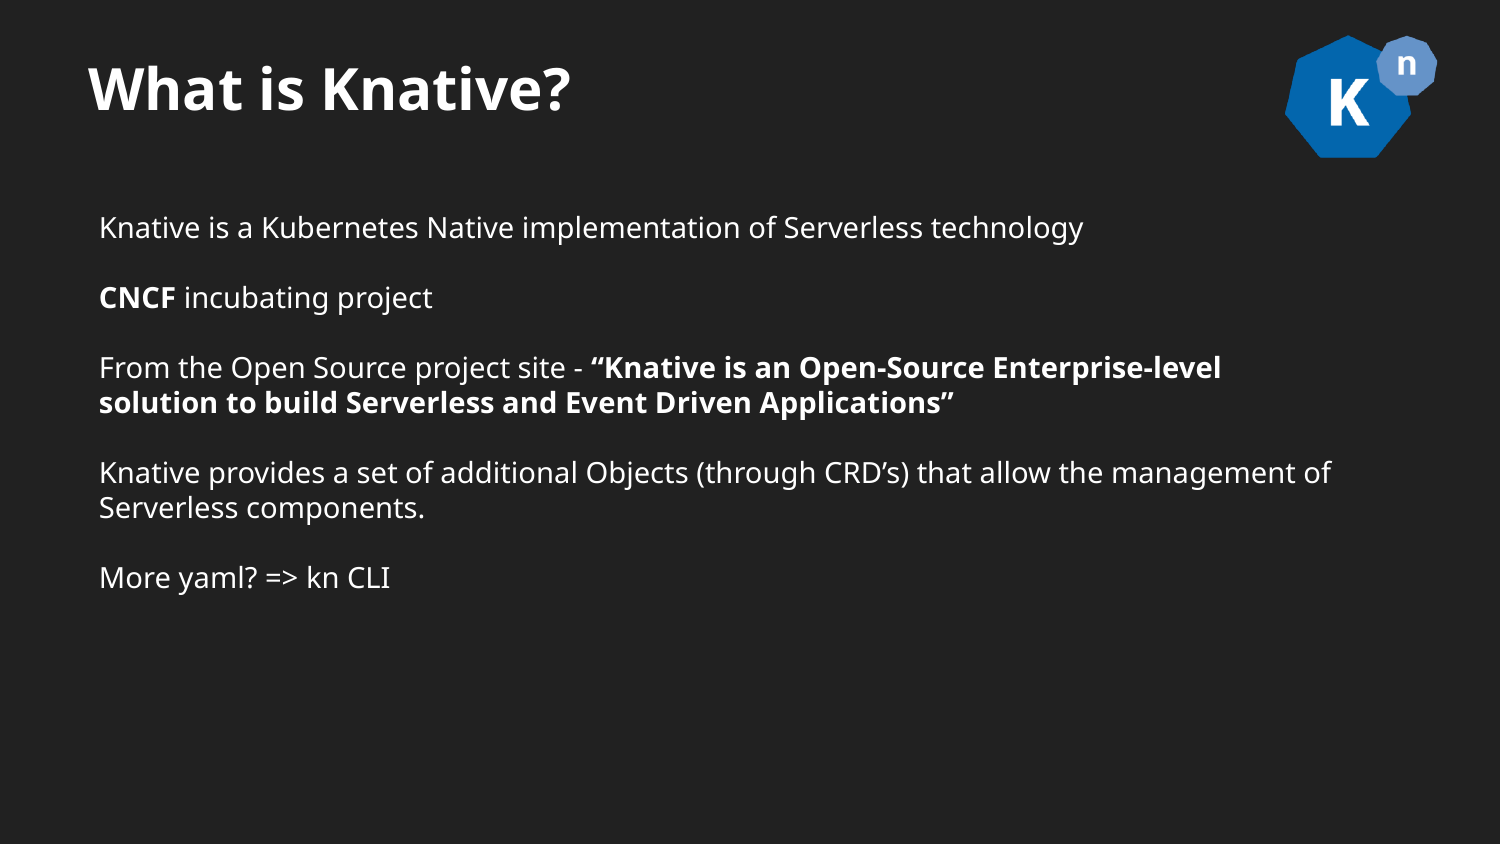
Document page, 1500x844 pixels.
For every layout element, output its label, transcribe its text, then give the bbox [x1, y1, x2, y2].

picture [1274, 7, 1445, 177]
text_box What is Knative? [73, 45, 833, 139]
text_box Knative is a Kubernetes Native implementation of Serverless technology CNCF incubating project From the Open Source project site - “Knative is an Open-Source Enterprise-level solution to build Serverless and Event Driven Applications” Knative provides a set of additional Objects (through CRD’s) that allow the management of Serverless components. More yaml? => kn CLI [83, 194, 1364, 645]
